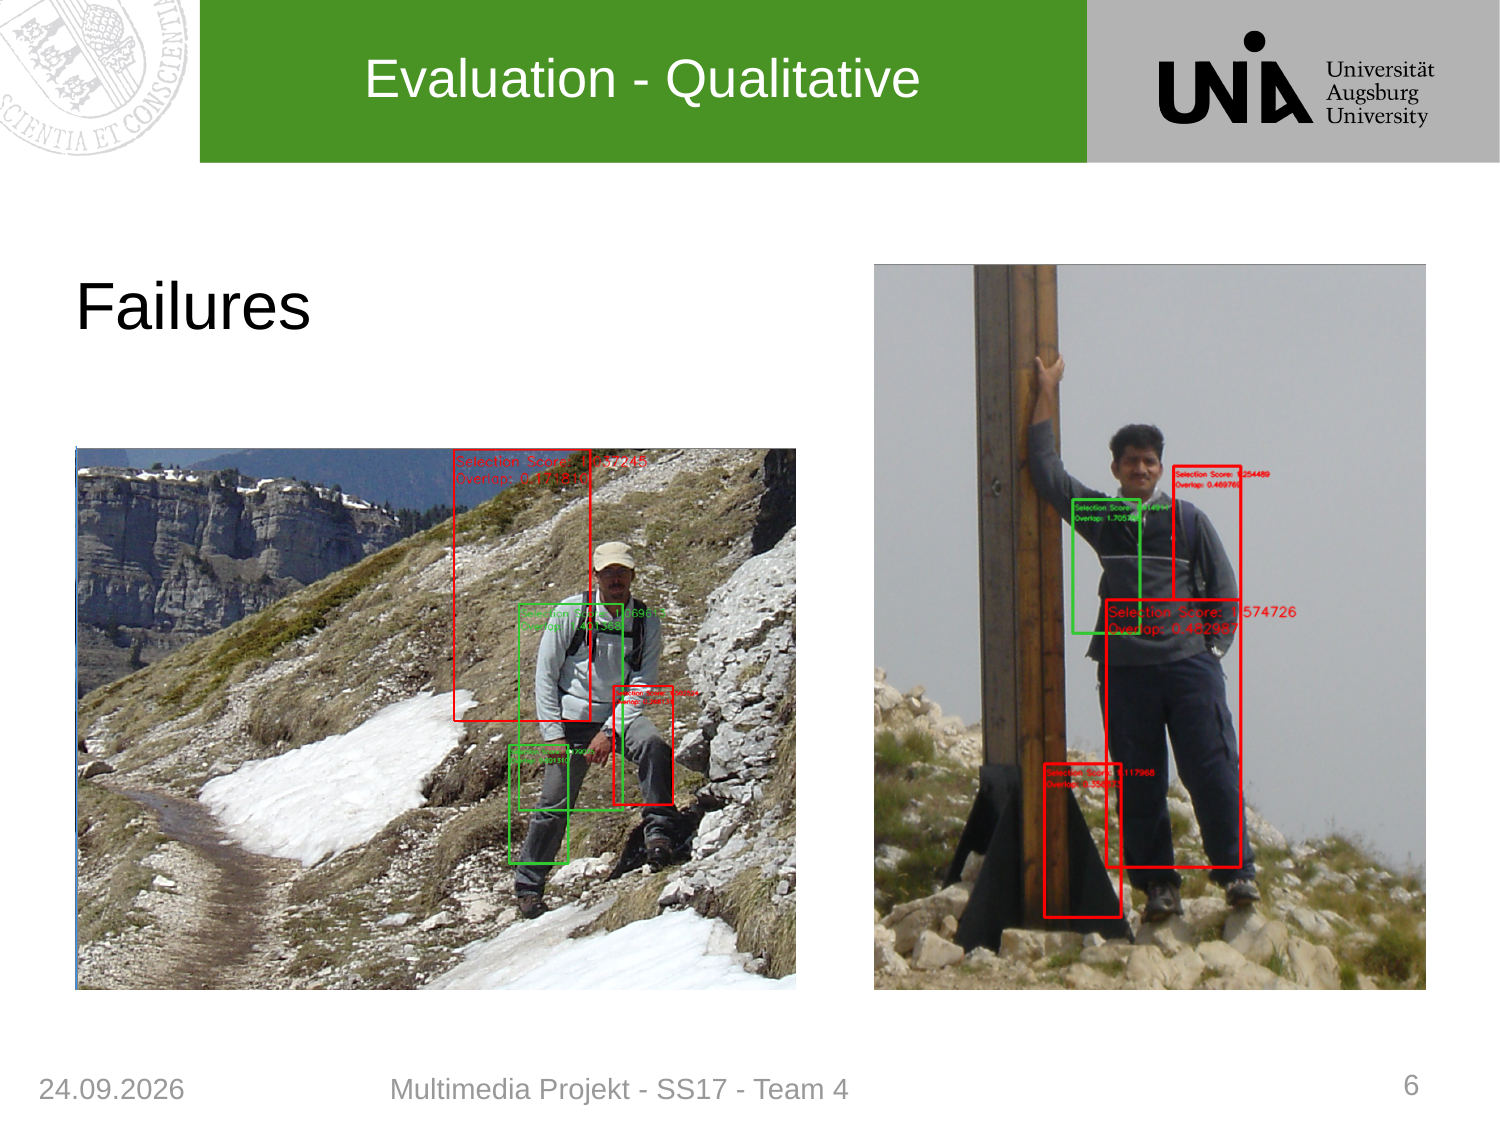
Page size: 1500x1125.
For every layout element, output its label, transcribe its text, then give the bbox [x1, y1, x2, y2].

picture [75, 446, 796, 990]
title Evaluation - Qualitative [199, 35, 1087, 163]
text_box [1346, 1058, 1477, 1110]
list Failures [75, 263, 1426, 1006]
picture [874, 263, 1426, 990]
text_box Multimedia Projekt - SS17 - Team 4 [271, 1062, 969, 1115]
text_box 17.07.2017 [11, 1062, 213, 1115]
